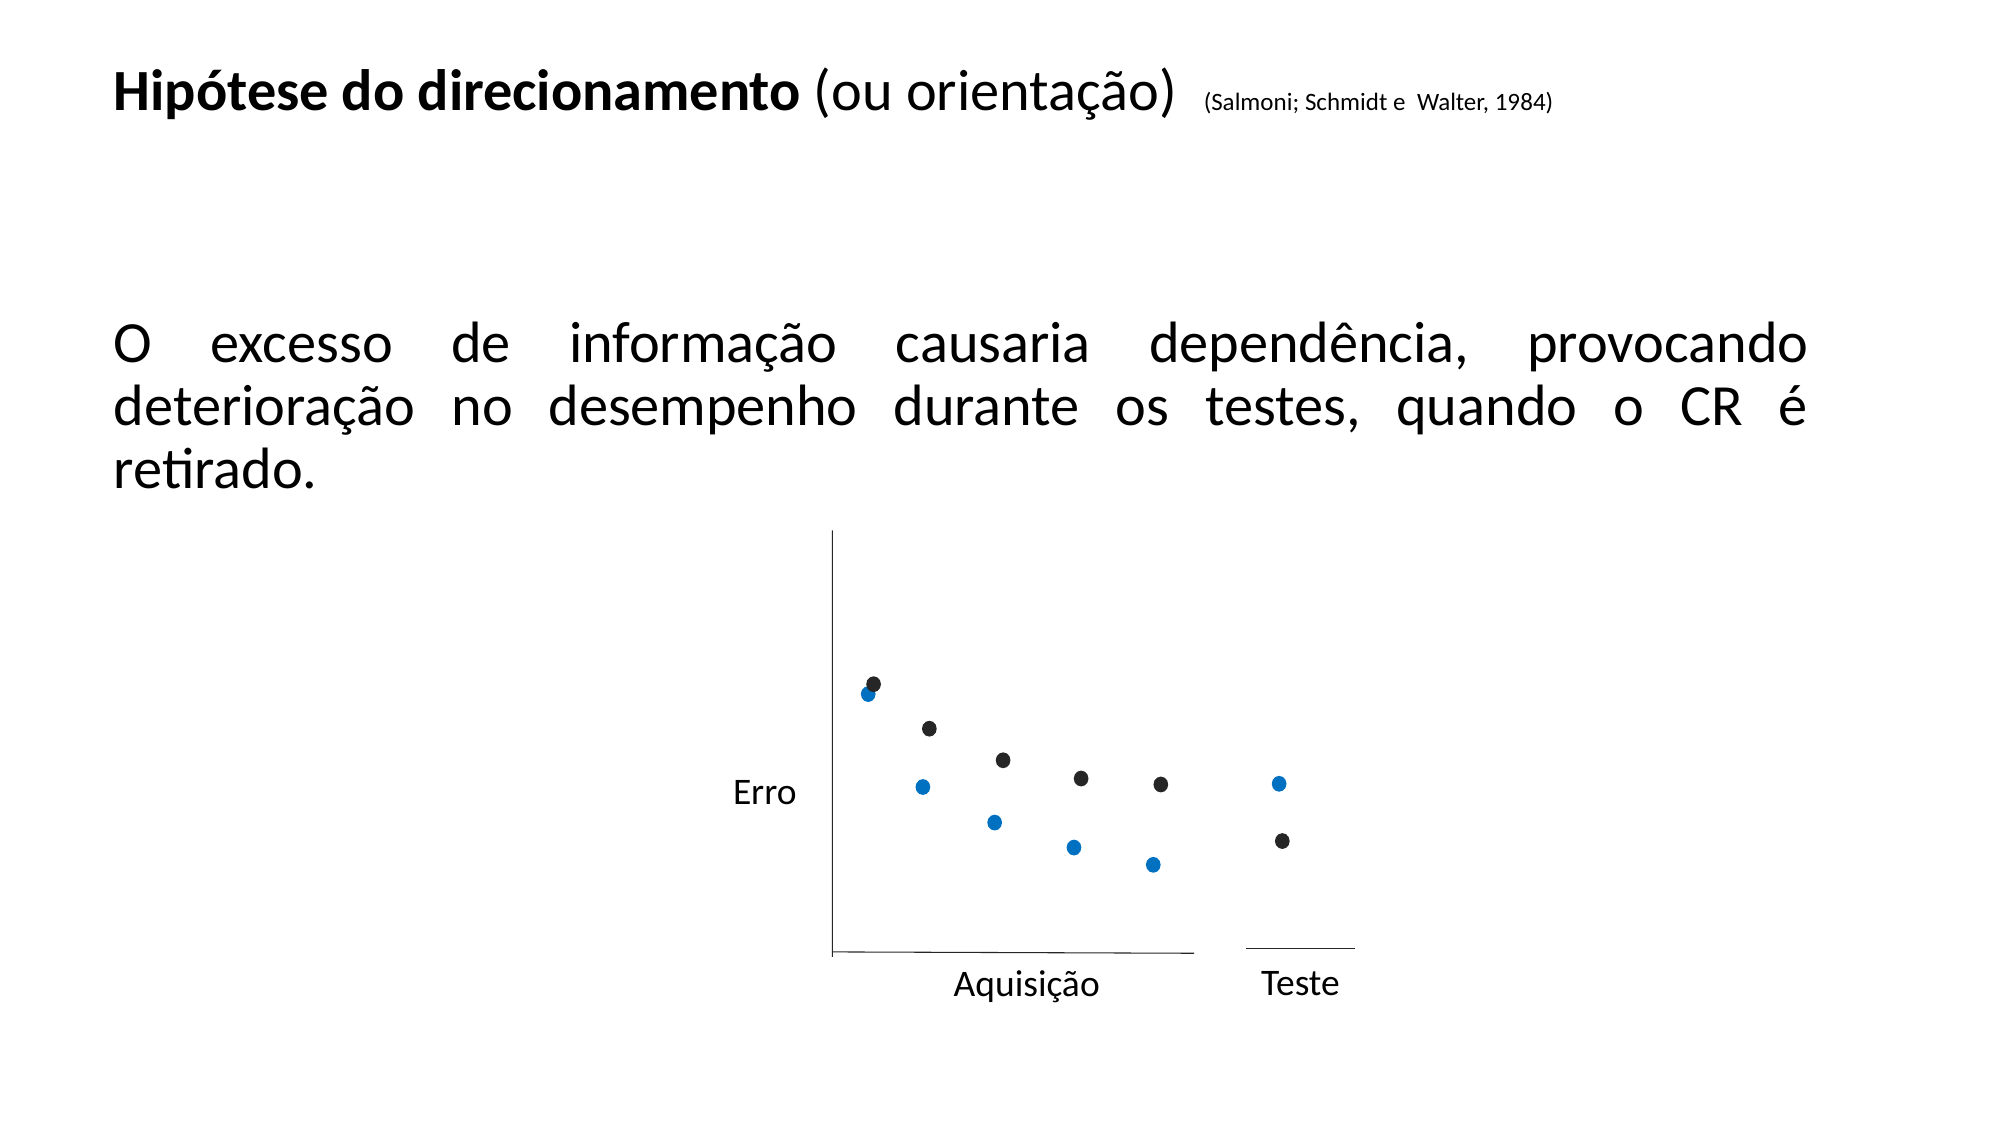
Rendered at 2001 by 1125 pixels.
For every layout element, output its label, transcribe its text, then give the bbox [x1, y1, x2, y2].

text_box [860, 676, 881, 702]
text_box [1073, 770, 1089, 787]
text_box Teste [1246, 950, 1355, 1011]
text_box [1274, 833, 1290, 849]
text_box [1066, 839, 1082, 856]
text_box [1271, 775, 1287, 792]
list Hipótese do direcionamento (ou orientação) (Salmoni; Schmidt e Walter, 1984) O excesso de informação causaria dependência, provocando deterioração no desempenho durante os testes, quando o CR é retirado. [98, 53, 1824, 767]
text_box [921, 720, 937, 737]
text_box [995, 752, 1011, 769]
text_box [987, 814, 1003, 831]
text_box Aquisição [938, 951, 1115, 1012]
text_box [915, 779, 931, 795]
text_box [1145, 856, 1161, 873]
text_box [1153, 776, 1169, 793]
text_box Erro [718, 759, 812, 820]
